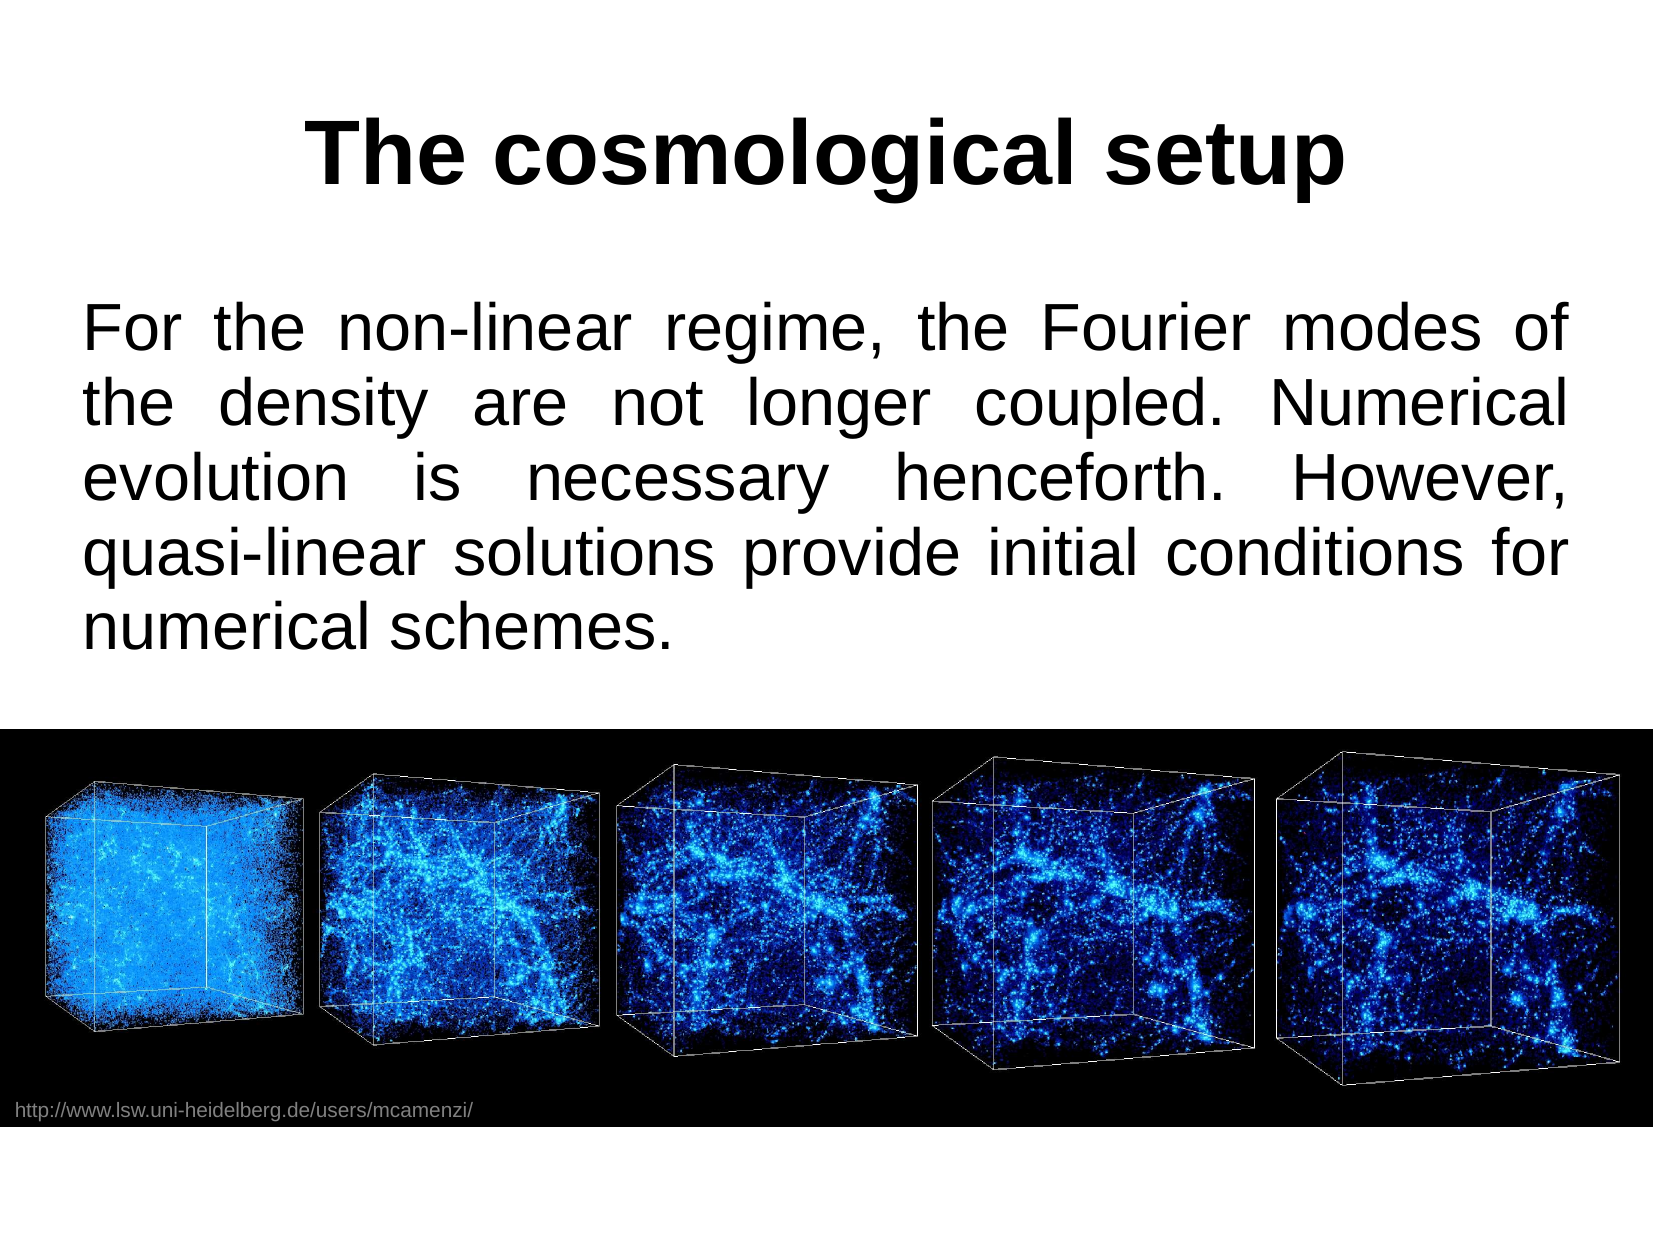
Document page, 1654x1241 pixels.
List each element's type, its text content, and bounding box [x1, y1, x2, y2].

text_box http://www.lsw.uni-heidelberg.de/users/mcamenzi/ [0, 1080, 1246, 1141]
picture [0, 729, 1653, 1127]
list For the non-linear regime, the Fourier modes of the density are not longer coupled. Numerical evolution is necessary henceforth. However, quasi-linear solutions provide initial conditions for numerical schemes. [82, 290, 1571, 729]
title The cosmological setup [82, 49, 1571, 257]
